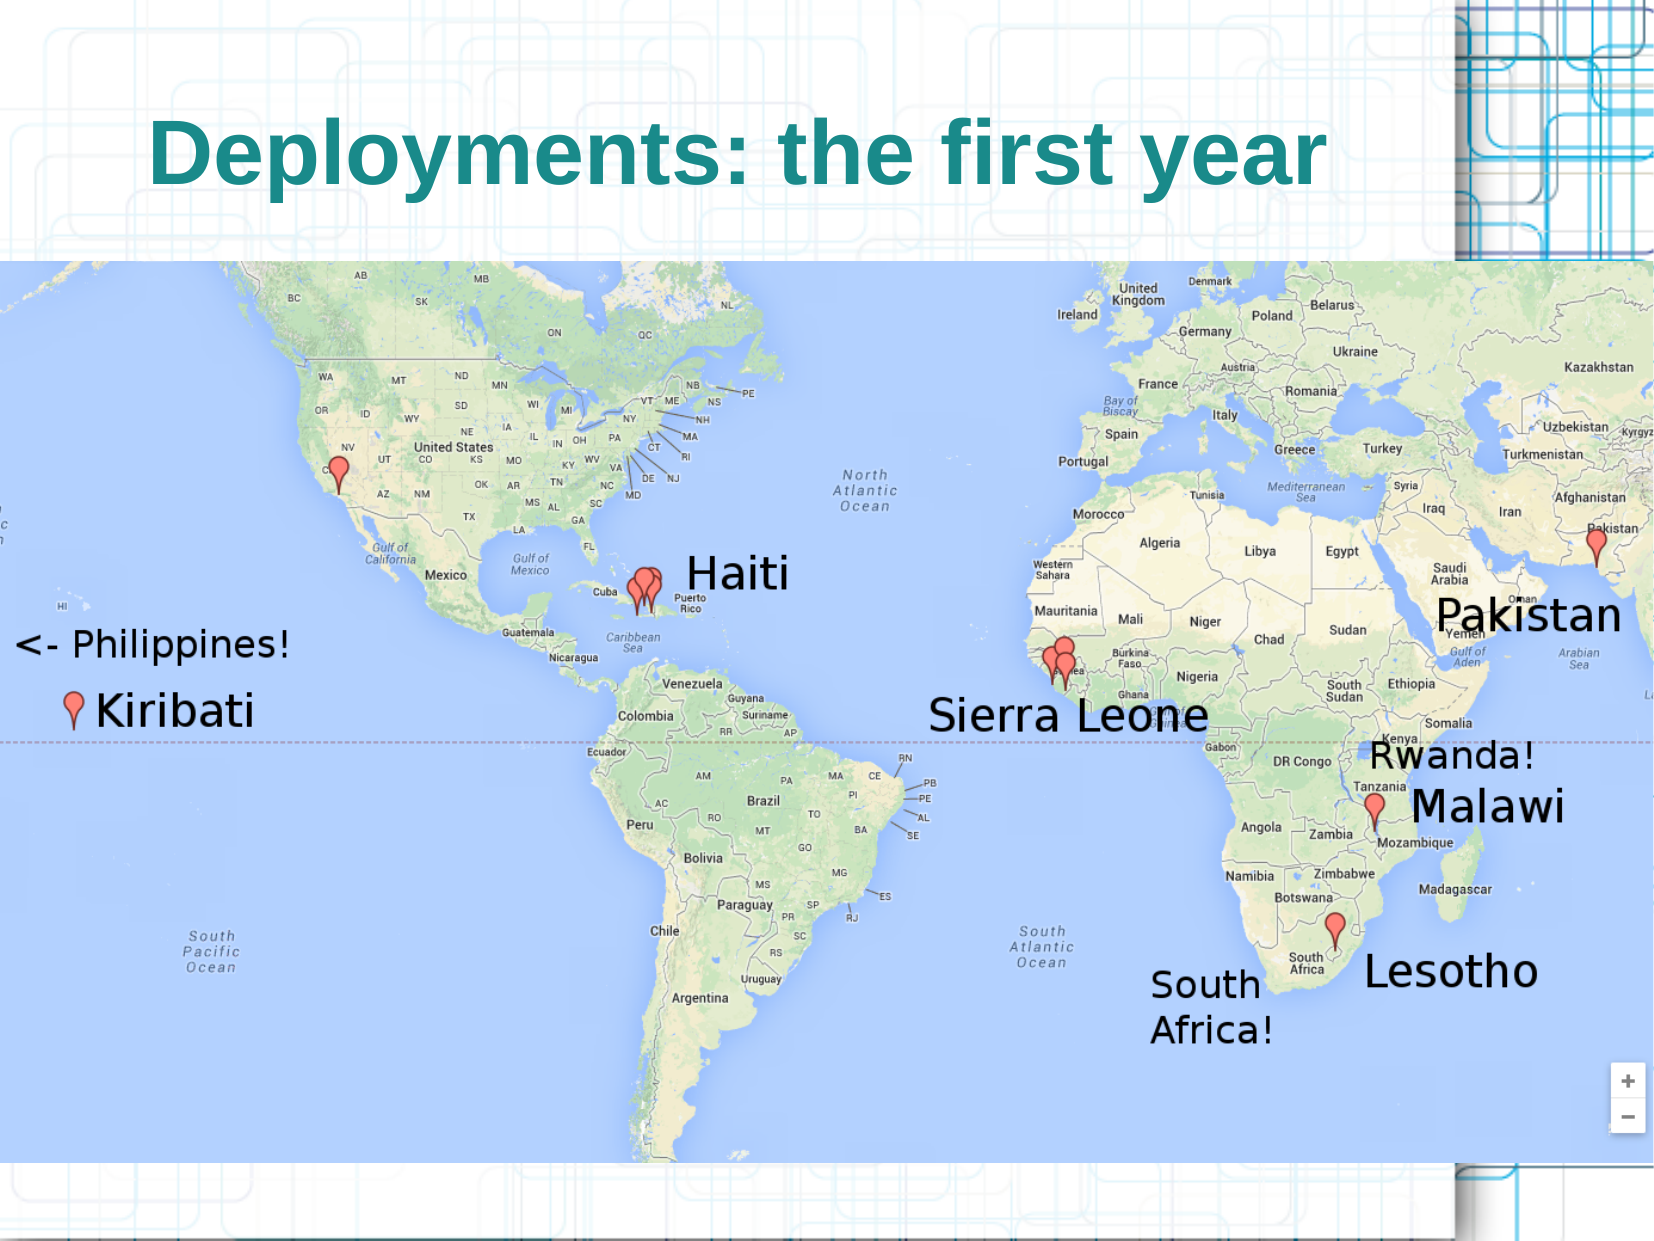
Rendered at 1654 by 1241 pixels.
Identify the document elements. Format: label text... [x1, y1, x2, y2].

picture [0, 0, 1654, 1241]
title Deployments: the first year [59, 49, 1418, 257]
